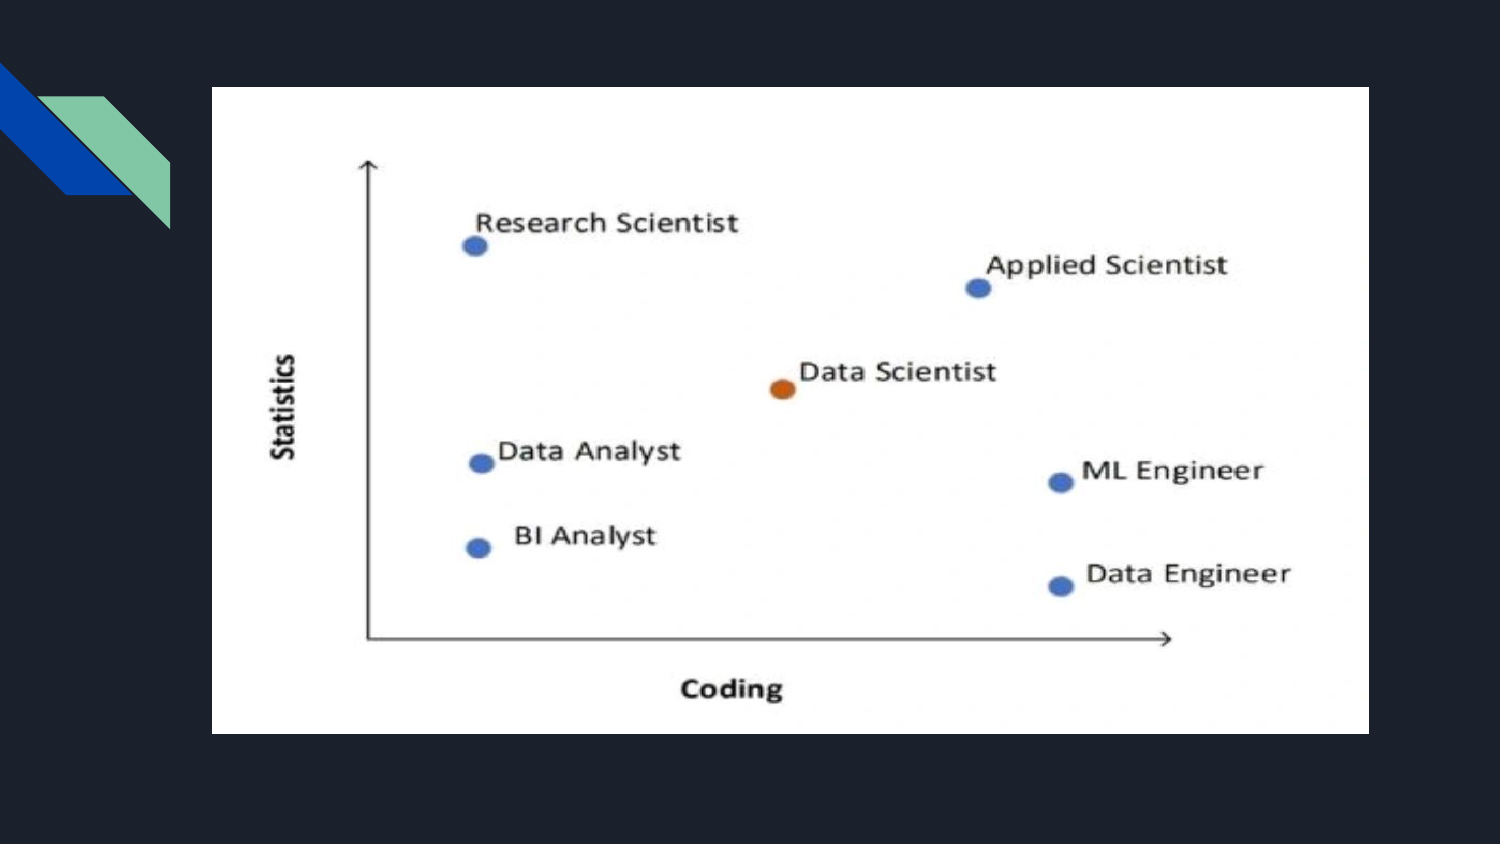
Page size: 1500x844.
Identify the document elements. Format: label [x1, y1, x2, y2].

picture [212, 87, 1369, 735]
